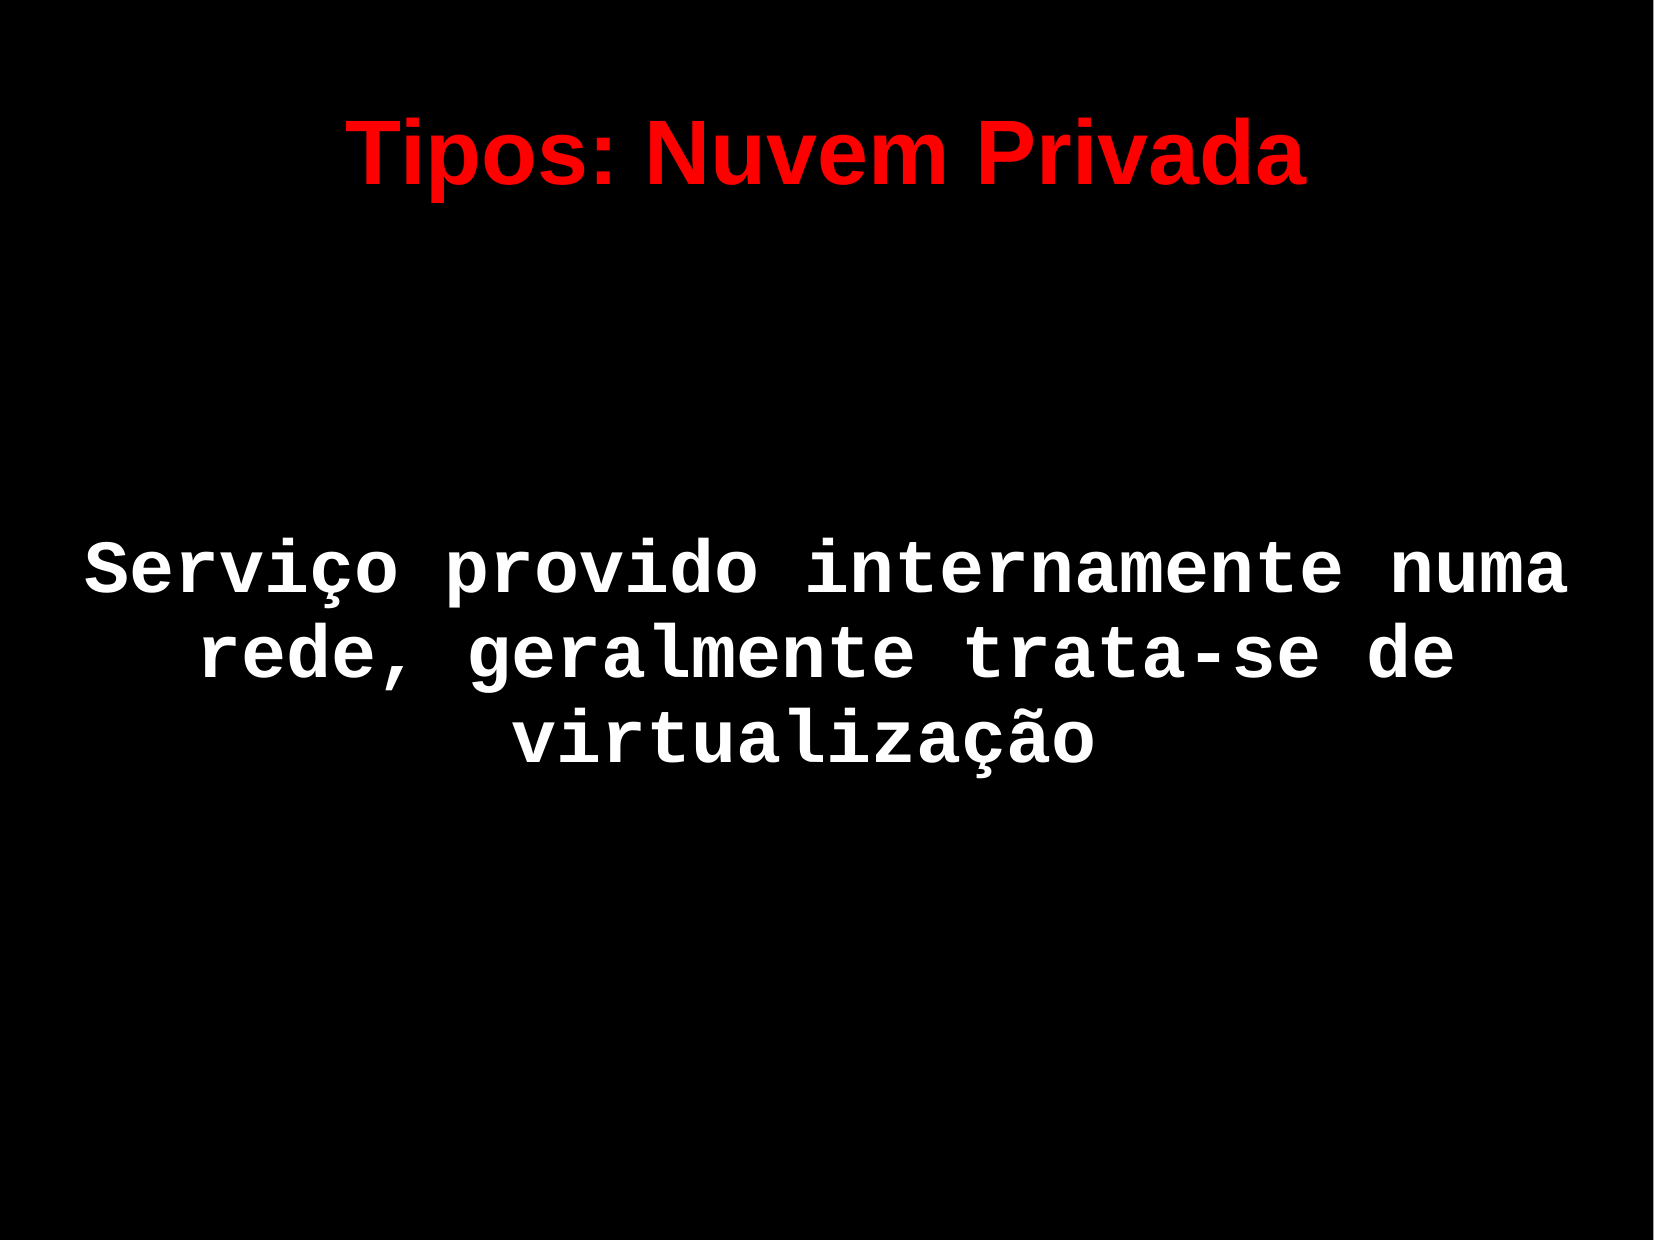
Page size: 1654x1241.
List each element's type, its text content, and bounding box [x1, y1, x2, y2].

subtitle Serviço provido internamente numa rede, geralmente trata-se de virtualização [82, 290, 1571, 1109]
title Tipos: Nuvem Privada [82, 49, 1571, 257]
